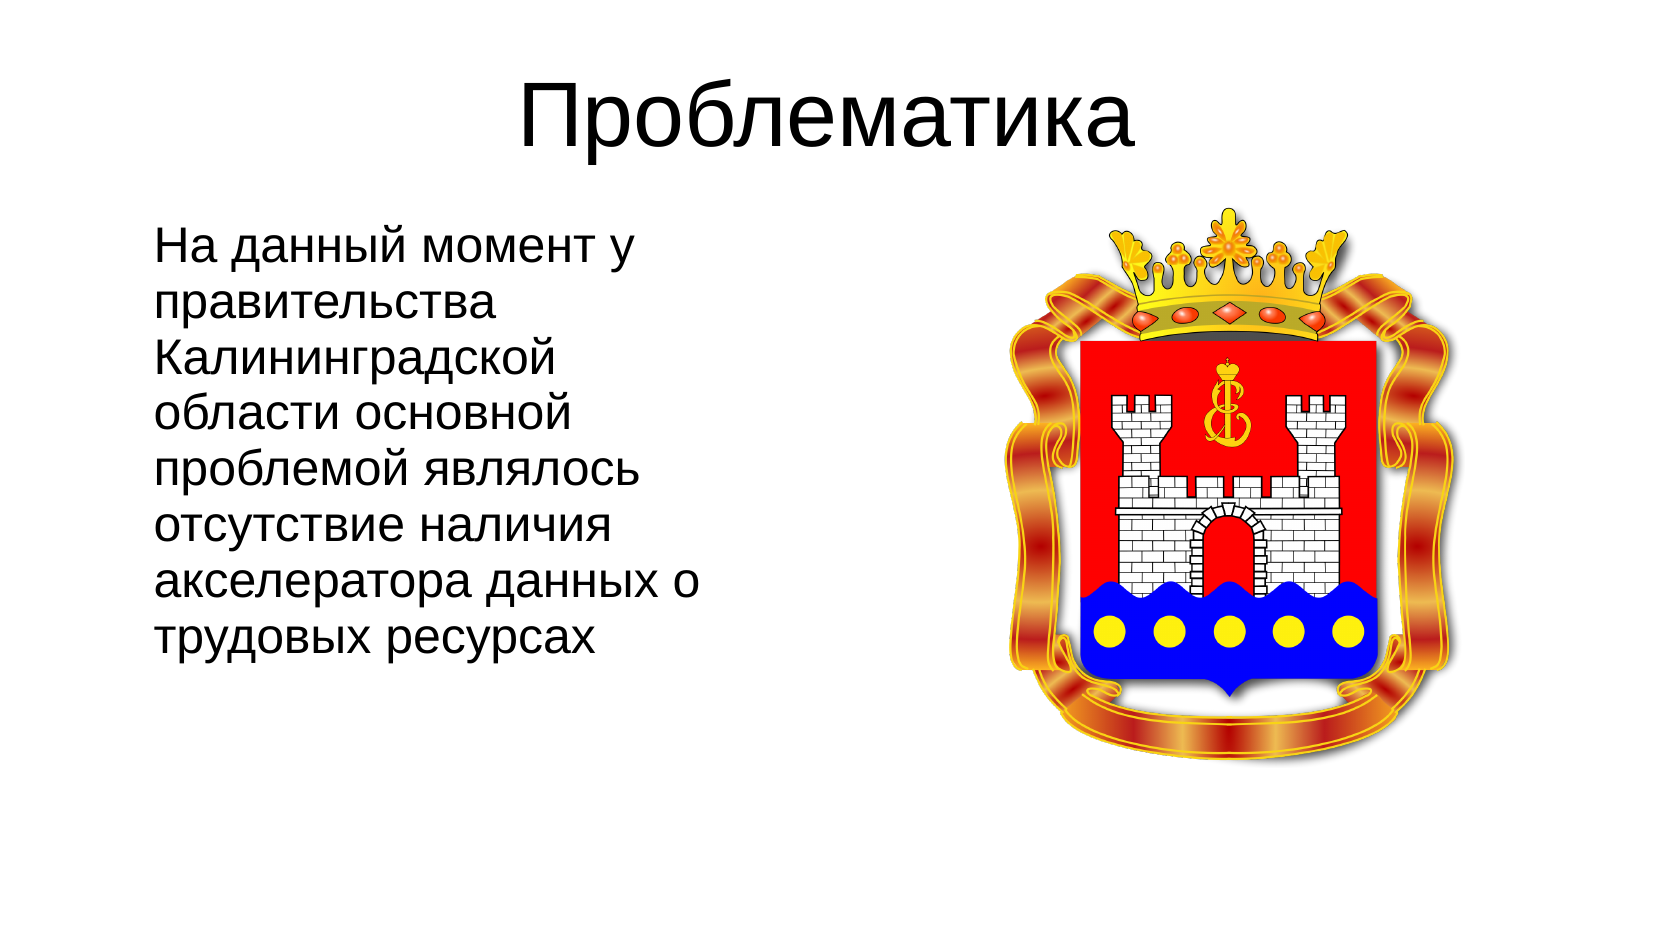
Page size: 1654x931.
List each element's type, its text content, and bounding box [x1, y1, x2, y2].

title Проблематика [82, 37, 1571, 193]
list На данный момент у правительства Калининградской области основной проблемой являлось отсутствие наличия акселератора данных о трудовых ресурсах [82, 217, 709, 758]
picture [996, 200, 1465, 768]
